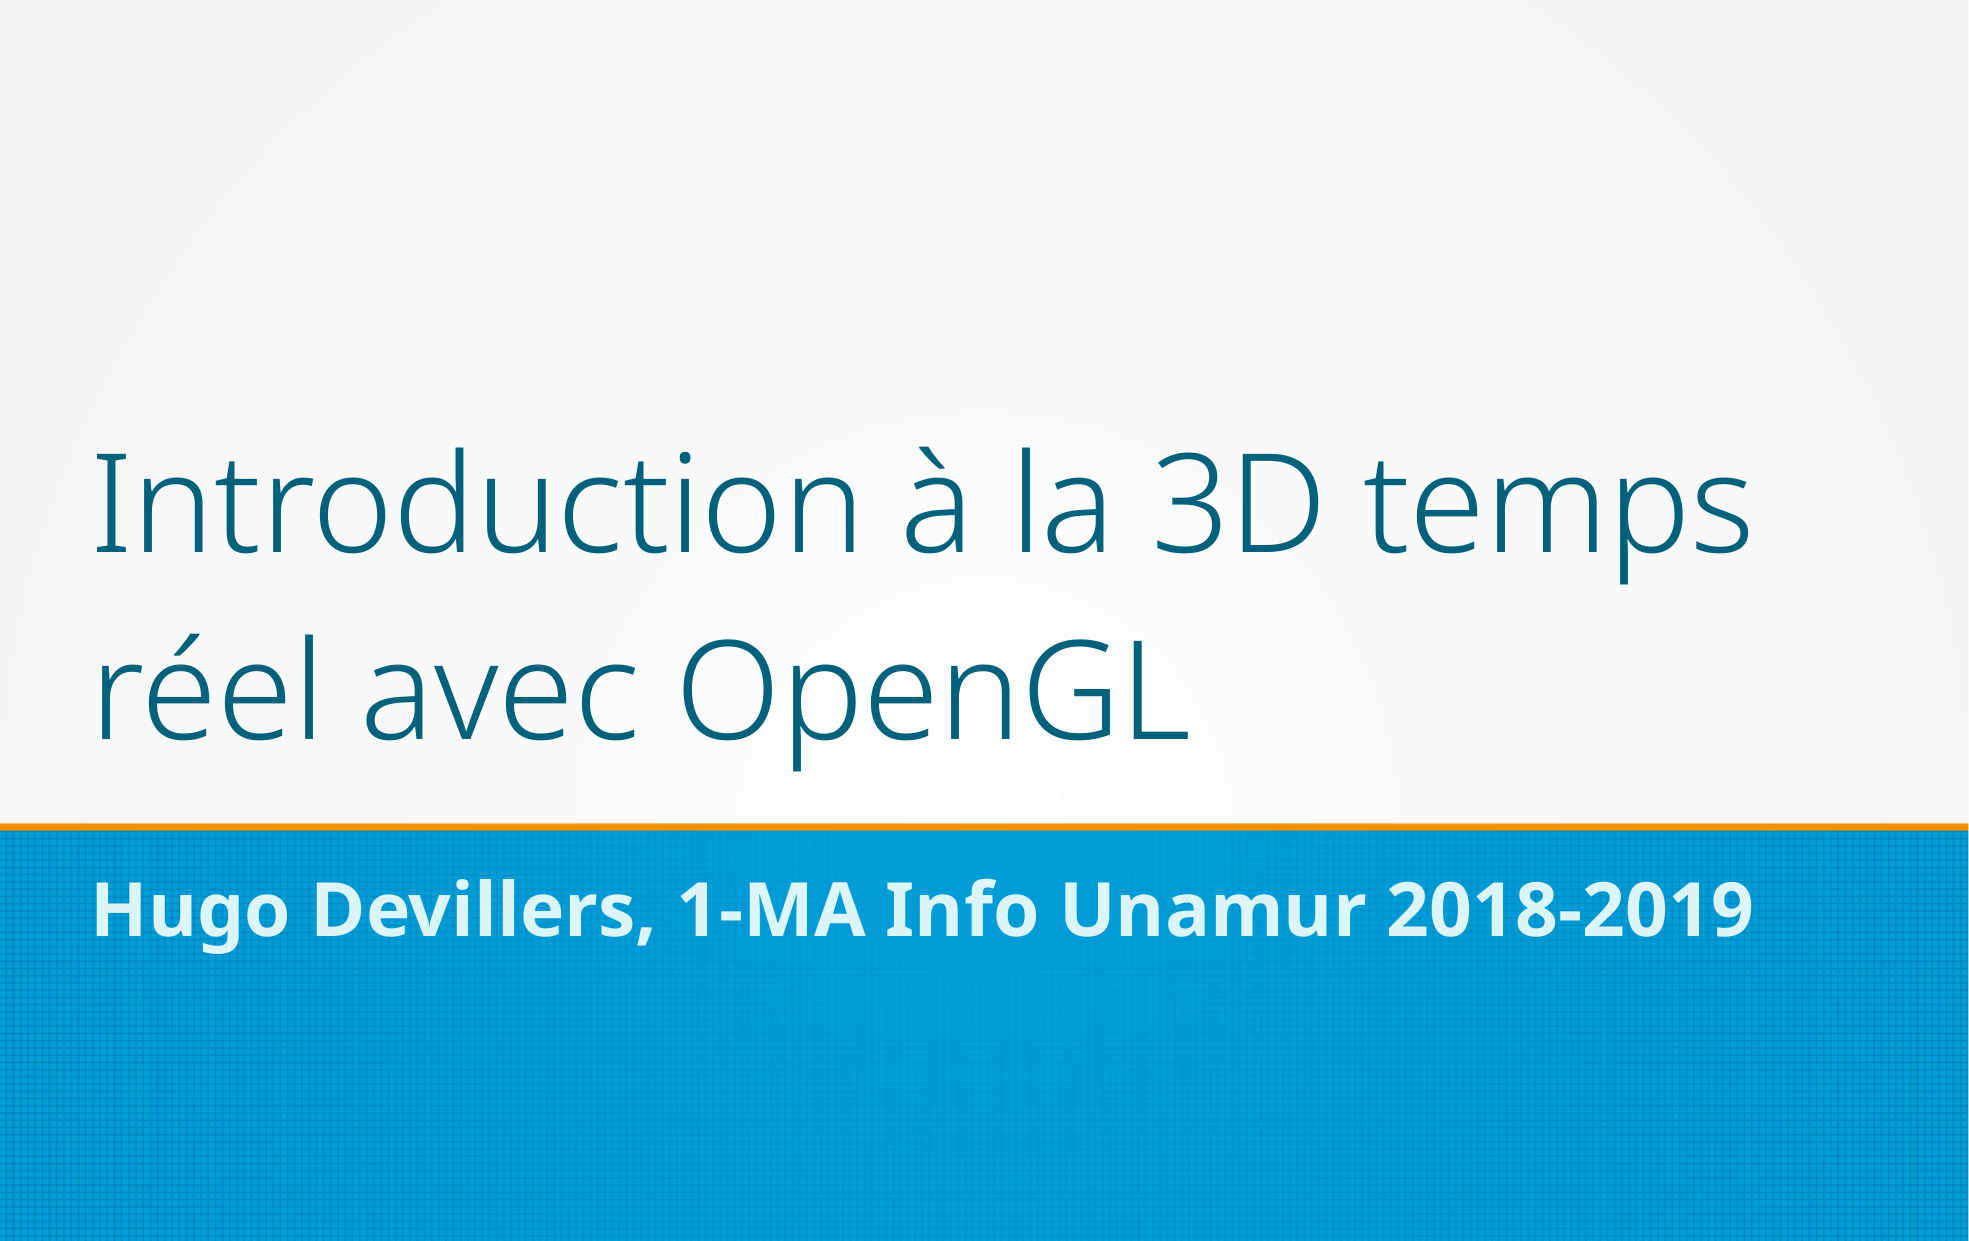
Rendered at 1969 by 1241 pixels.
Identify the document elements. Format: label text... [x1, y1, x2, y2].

subtitle Hugo Devillers, 1-MA Info Unamur 2018-2019 [90, 855, 1861, 1111]
title Introduction à la 3D temps réel avec OpenGL [90, 49, 1862, 781]
picture [0, 0, 1969, 830]
